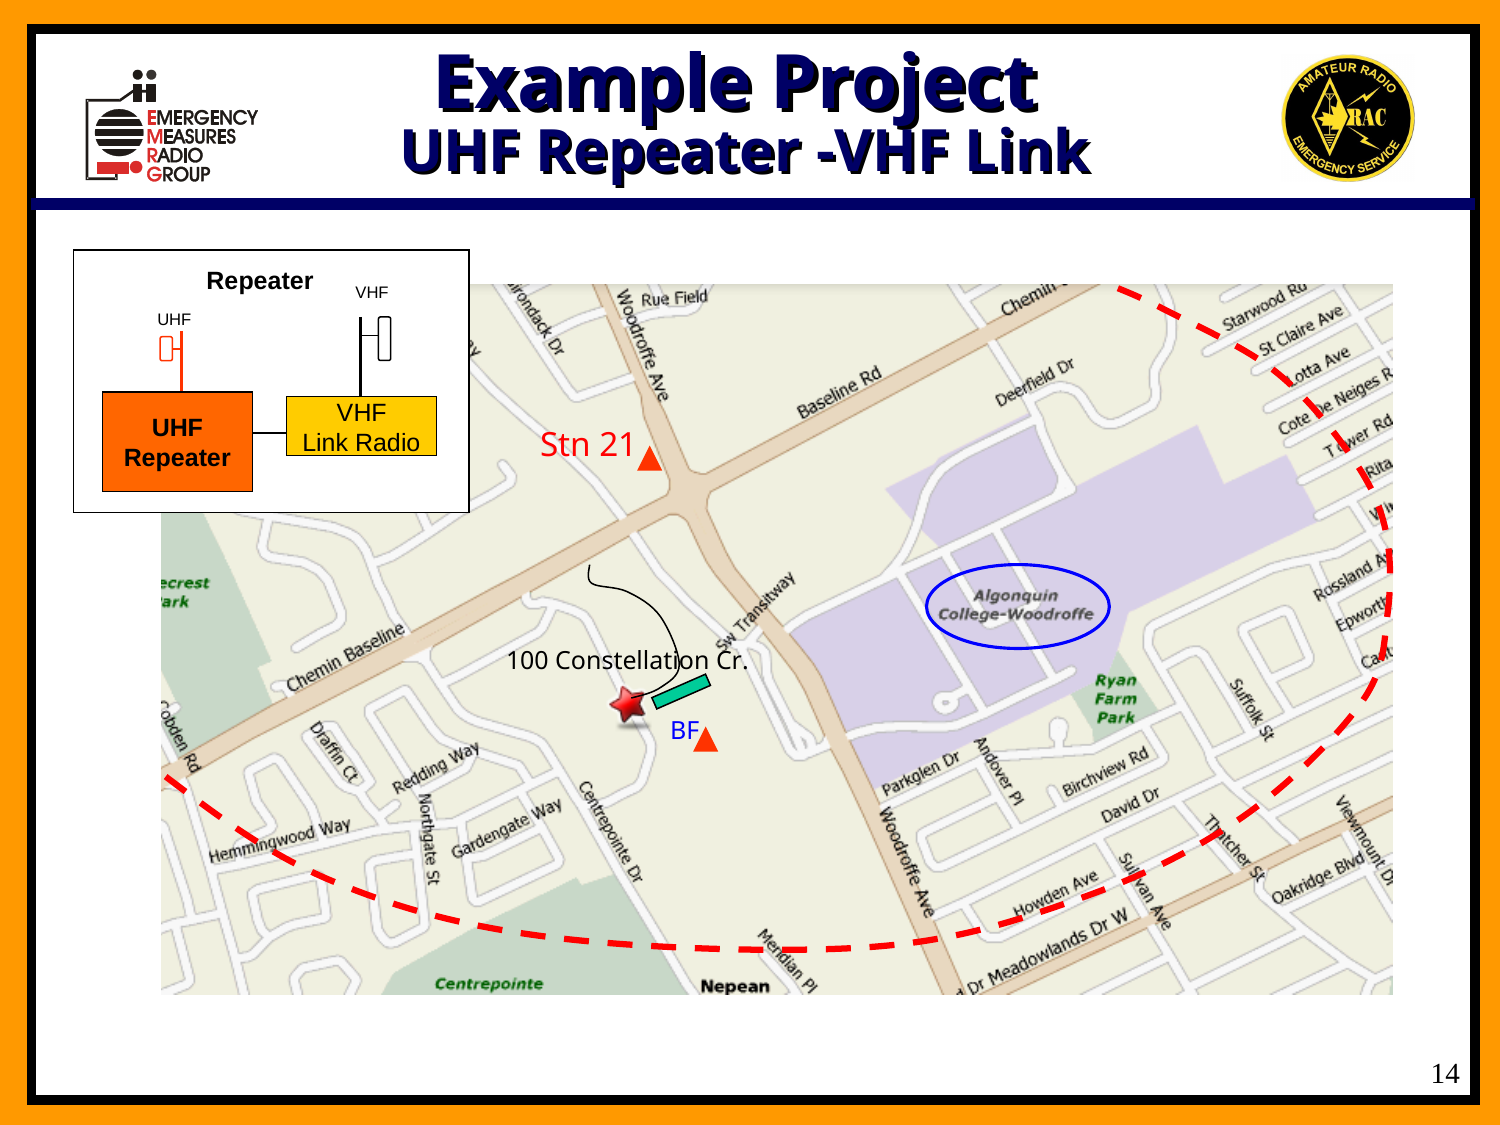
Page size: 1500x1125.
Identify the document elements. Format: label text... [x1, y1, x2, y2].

text_box VHF [340, 274, 404, 311]
chart [161, 284, 1393, 995]
text_box UHF Repeater [102, 392, 253, 492]
text_box UHF [142, 301, 207, 337]
text_box Example Project UHF Repeater -VHF Link [249, 39, 1240, 191]
text_box [637, 445, 663, 471]
text_box Repeater [191, 256, 329, 302]
text_box BF [655, 706, 715, 752]
text_box [73, 249, 469, 513]
text_box Stn 21 [525, 415, 653, 471]
text_box 100 Constellation Cr. [491, 636, 765, 682]
text_box VHF Link Radio [286, 396, 437, 456]
picture [1281, 54, 1415, 182]
text_box [693, 726, 719, 752]
